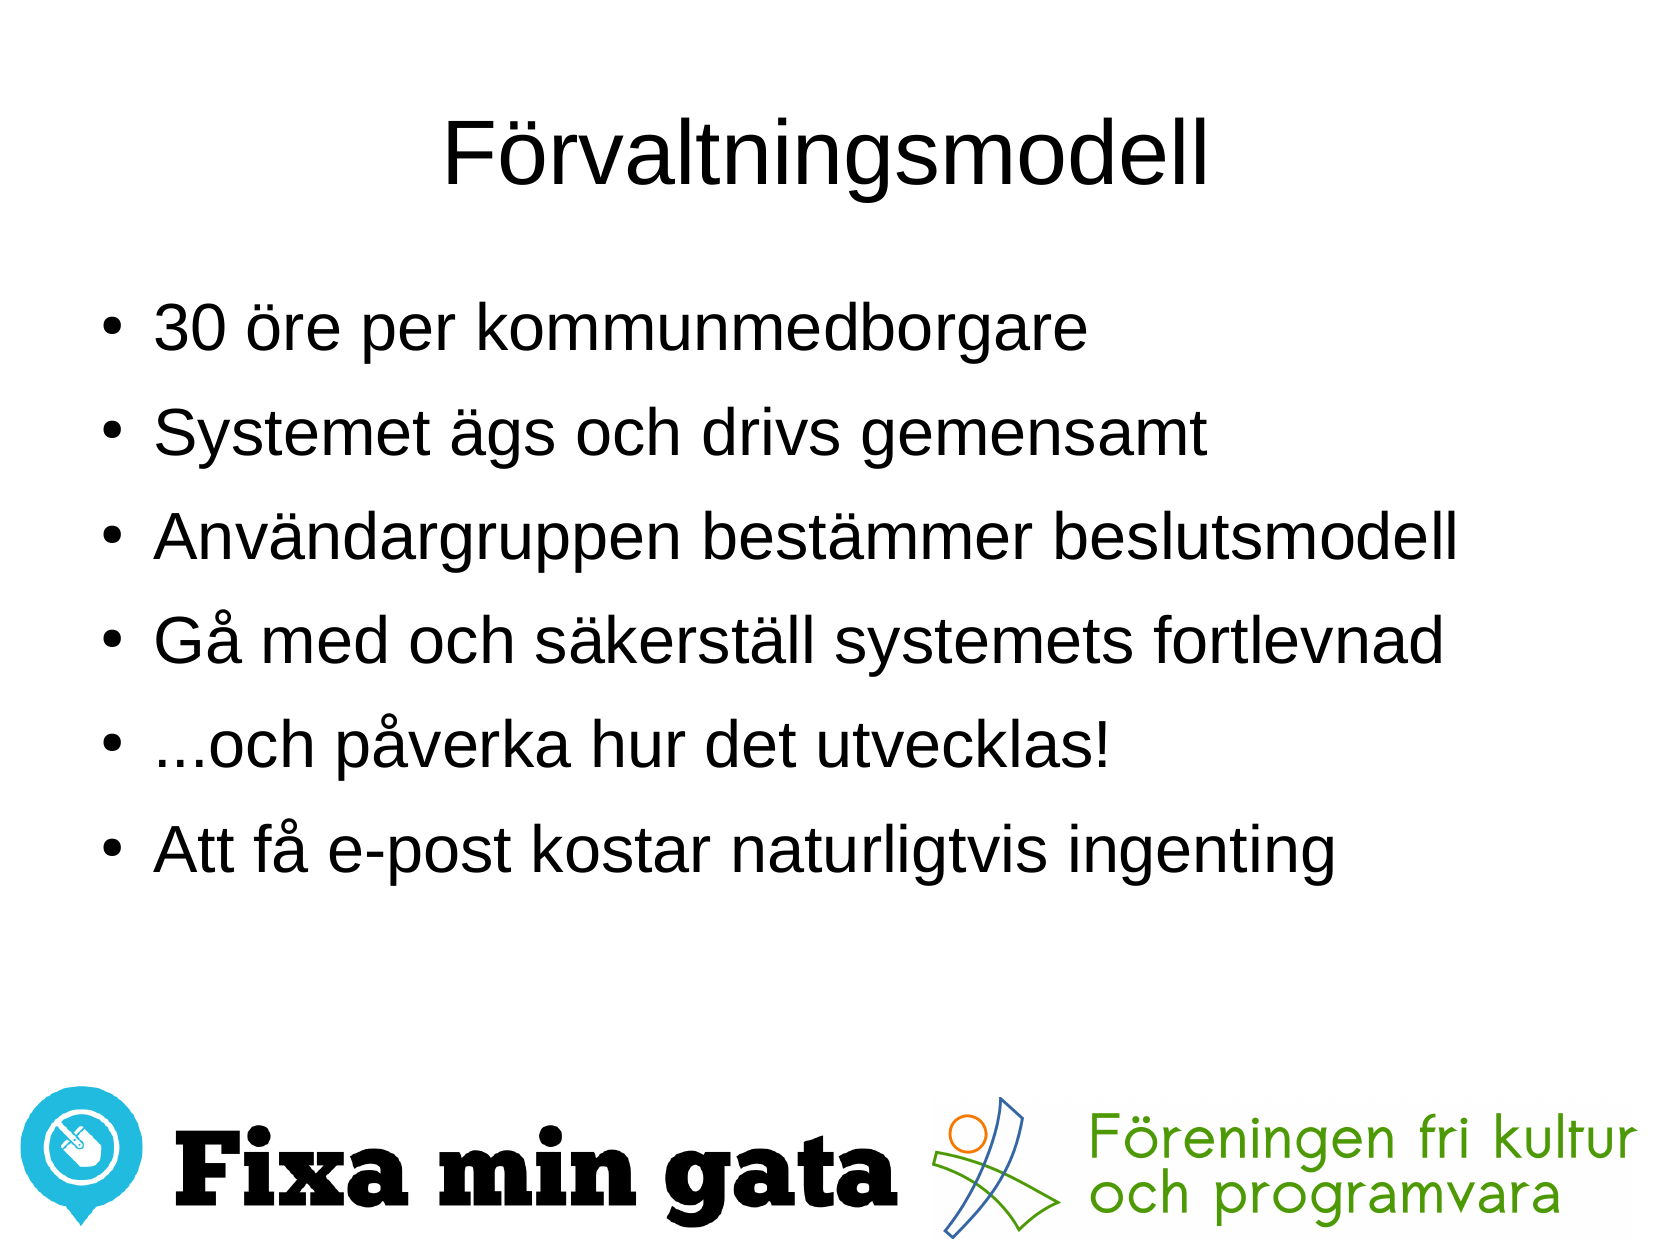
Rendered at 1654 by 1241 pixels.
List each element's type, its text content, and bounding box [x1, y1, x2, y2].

picture [4, 1079, 910, 1236]
picture [932, 1097, 1638, 1239]
list 30 öre per kommunmedborgare Systemet ägs och drivs gemensamt Användargruppen bestämmer beslutsmodell Gå med och säkerställ systemets fortlevnad ...och påverka hur det utvecklas! Att få e-post kostar naturligtvis ingenting [82, 290, 1538, 1010]
title Förvaltningsmodell [82, 49, 1571, 257]
